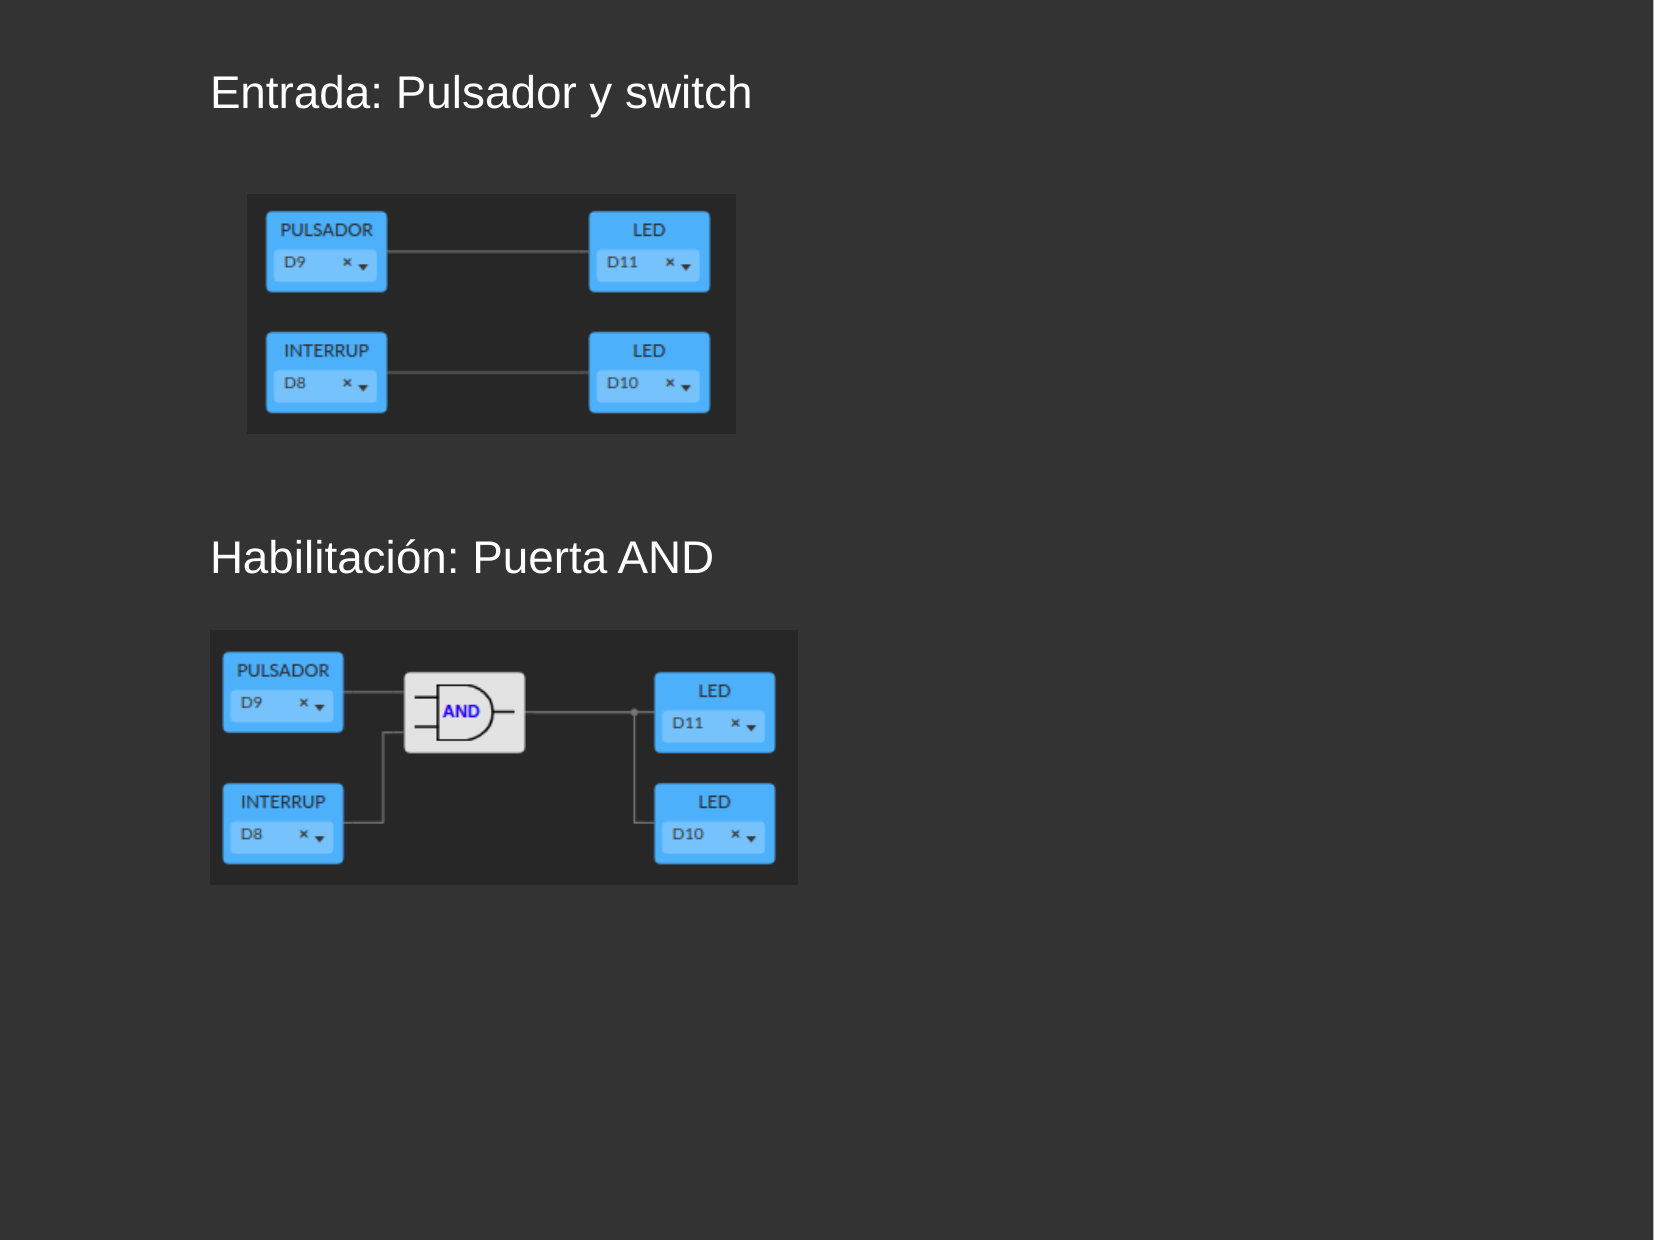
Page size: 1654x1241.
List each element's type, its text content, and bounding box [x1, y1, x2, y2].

picture [210, 630, 798, 885]
picture [247, 194, 736, 434]
text_box Entrada: Pulsador y switch [195, 59, 901, 150]
text_box Habilitación: Puerta AND [195, 524, 901, 615]
